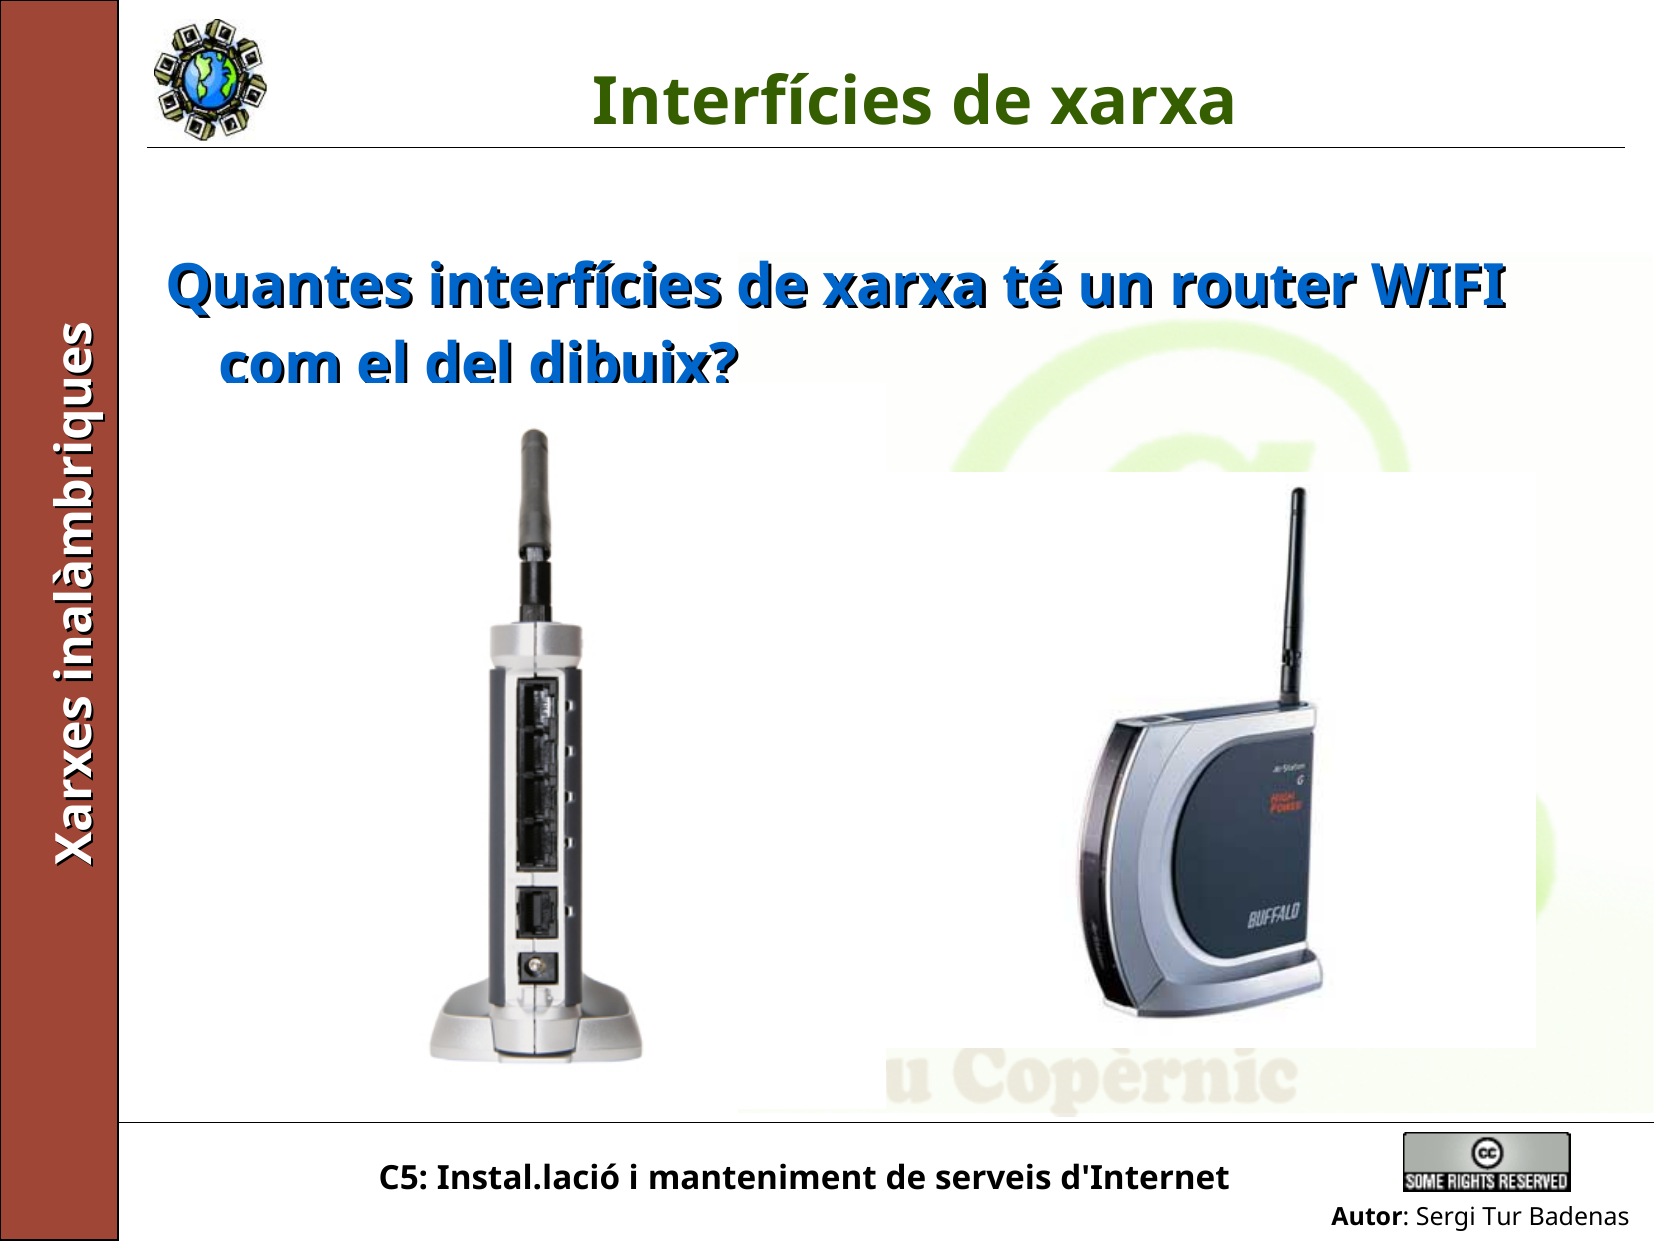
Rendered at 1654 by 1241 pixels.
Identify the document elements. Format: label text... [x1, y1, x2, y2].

picture [154, 19, 268, 142]
title Interfícies de xarxa [171, 56, 1654, 141]
list Quantes interfícies de xarxa té un router WIFI com el del dibuix? [147, 242, 1636, 1078]
picture [1403, 1132, 1571, 1192]
picture [182, 252, 1654, 1117]
